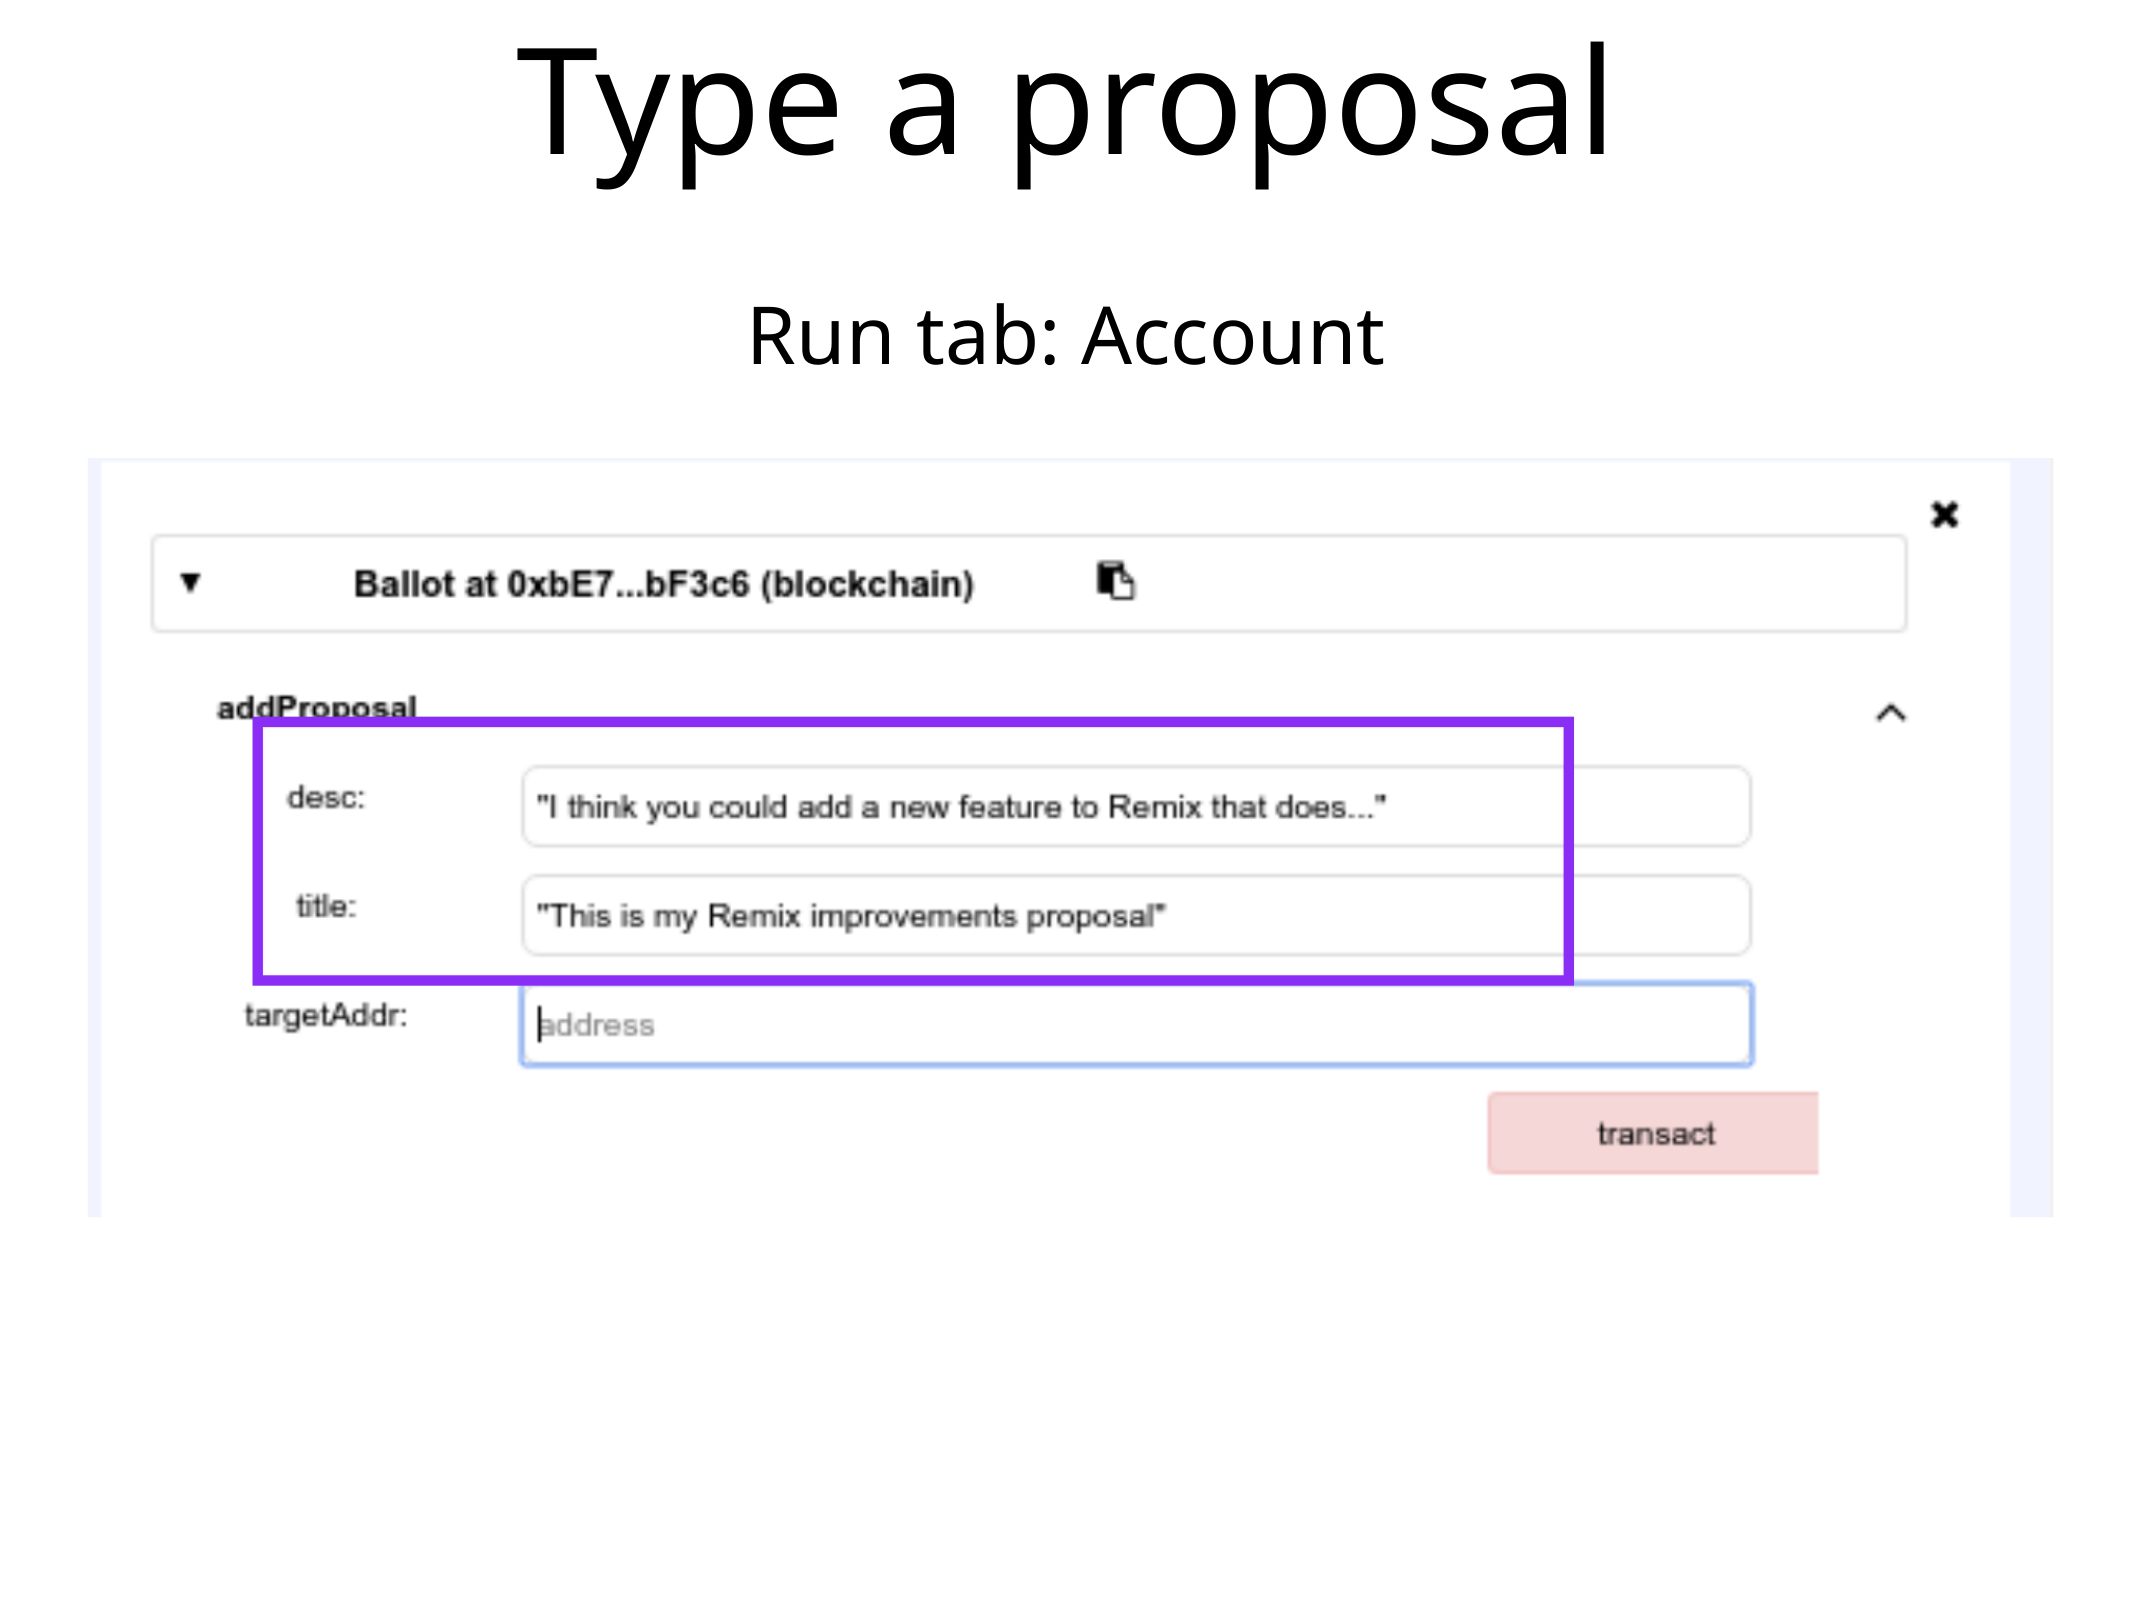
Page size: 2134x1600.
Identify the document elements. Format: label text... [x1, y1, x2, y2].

title Type a proposal [69, 0, 2064, 408]
subtitle Run tab: Account ( when dependencies.js is the active file ) [112, 277, 2021, 408]
picture [17, 408, 2116, 1284]
